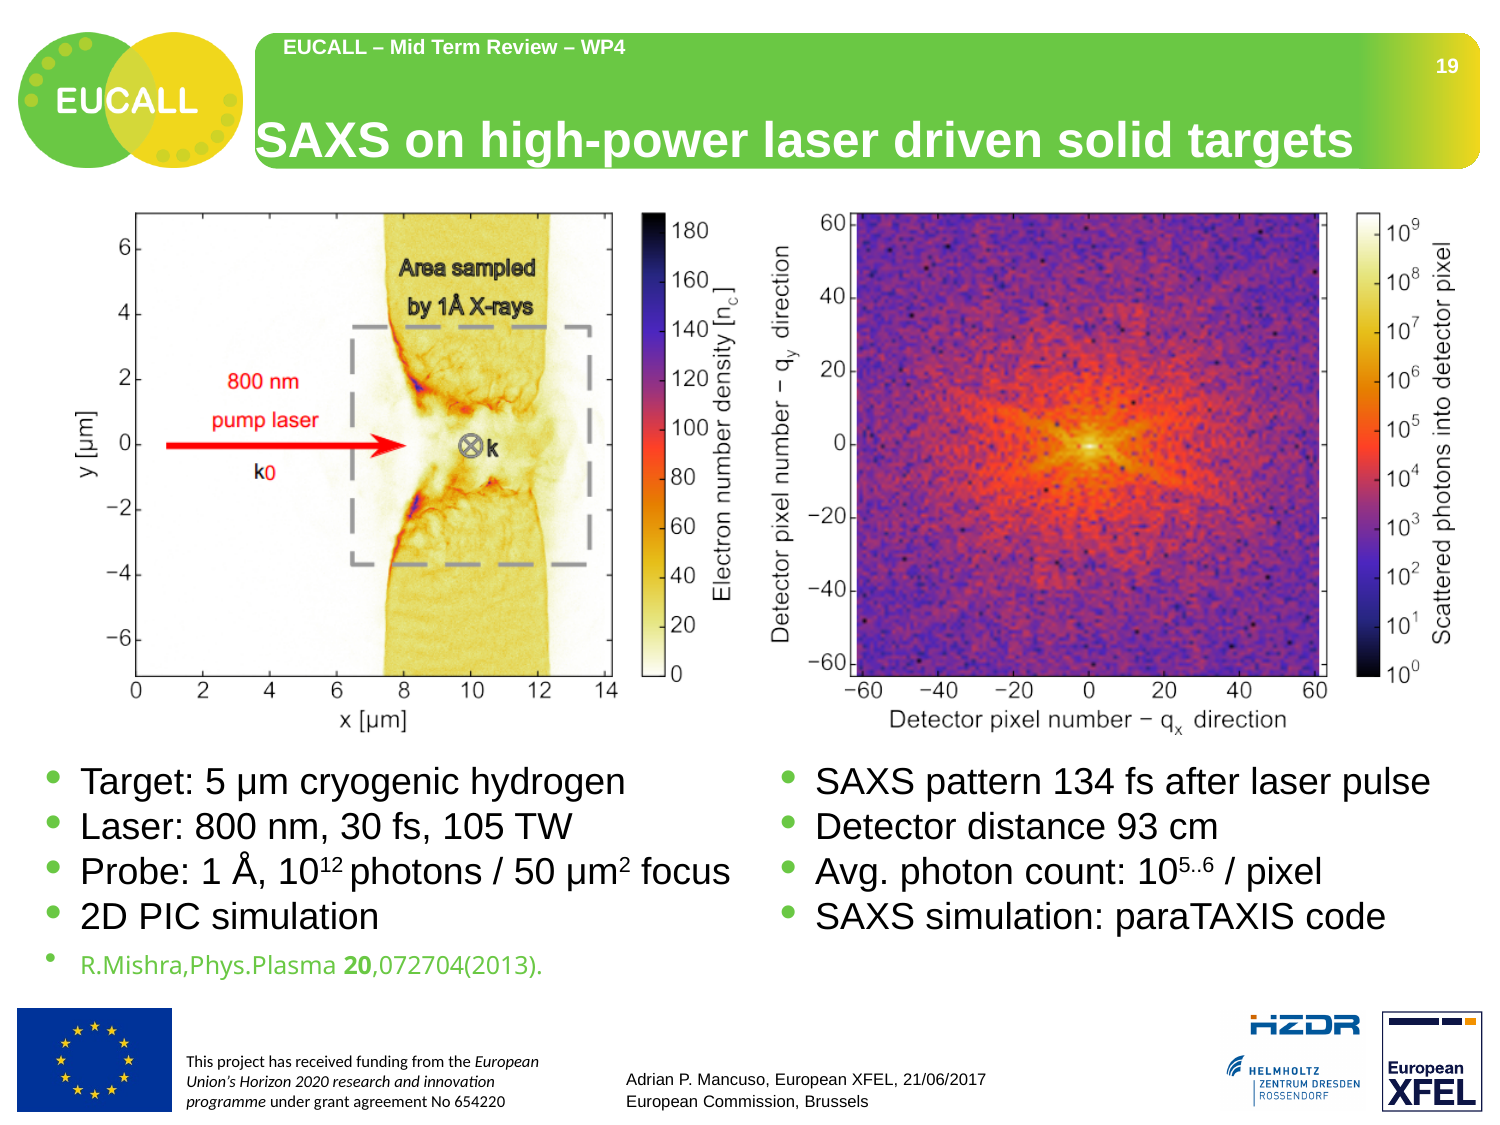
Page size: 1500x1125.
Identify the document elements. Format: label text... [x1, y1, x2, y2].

text_box SAXS on high-power laser driven solid targets [254, 69, 1470, 168]
text_box SAXS pattern 134 fs after laser pulse Detector distance 93 cm Avg. photon count: 105..6 / pixel SAXS simulation: paraTAXIS code [764, 749, 1485, 975]
picture [75, 212, 1455, 735]
picture [18, 32, 243, 168]
picture [17, 1008, 172, 1112]
text_box Target: 5 μm cryogenic hydrogen Laser: 800 nm, 30 fs, 105 TW Probe: 1 Å, 1012 photons / 50 μm2 focus 2D PIC simulation R.Mishra,Phys.Plasma 20,072704(2013). [29, 749, 750, 975]
picture [1220, 1010, 1366, 1111]
